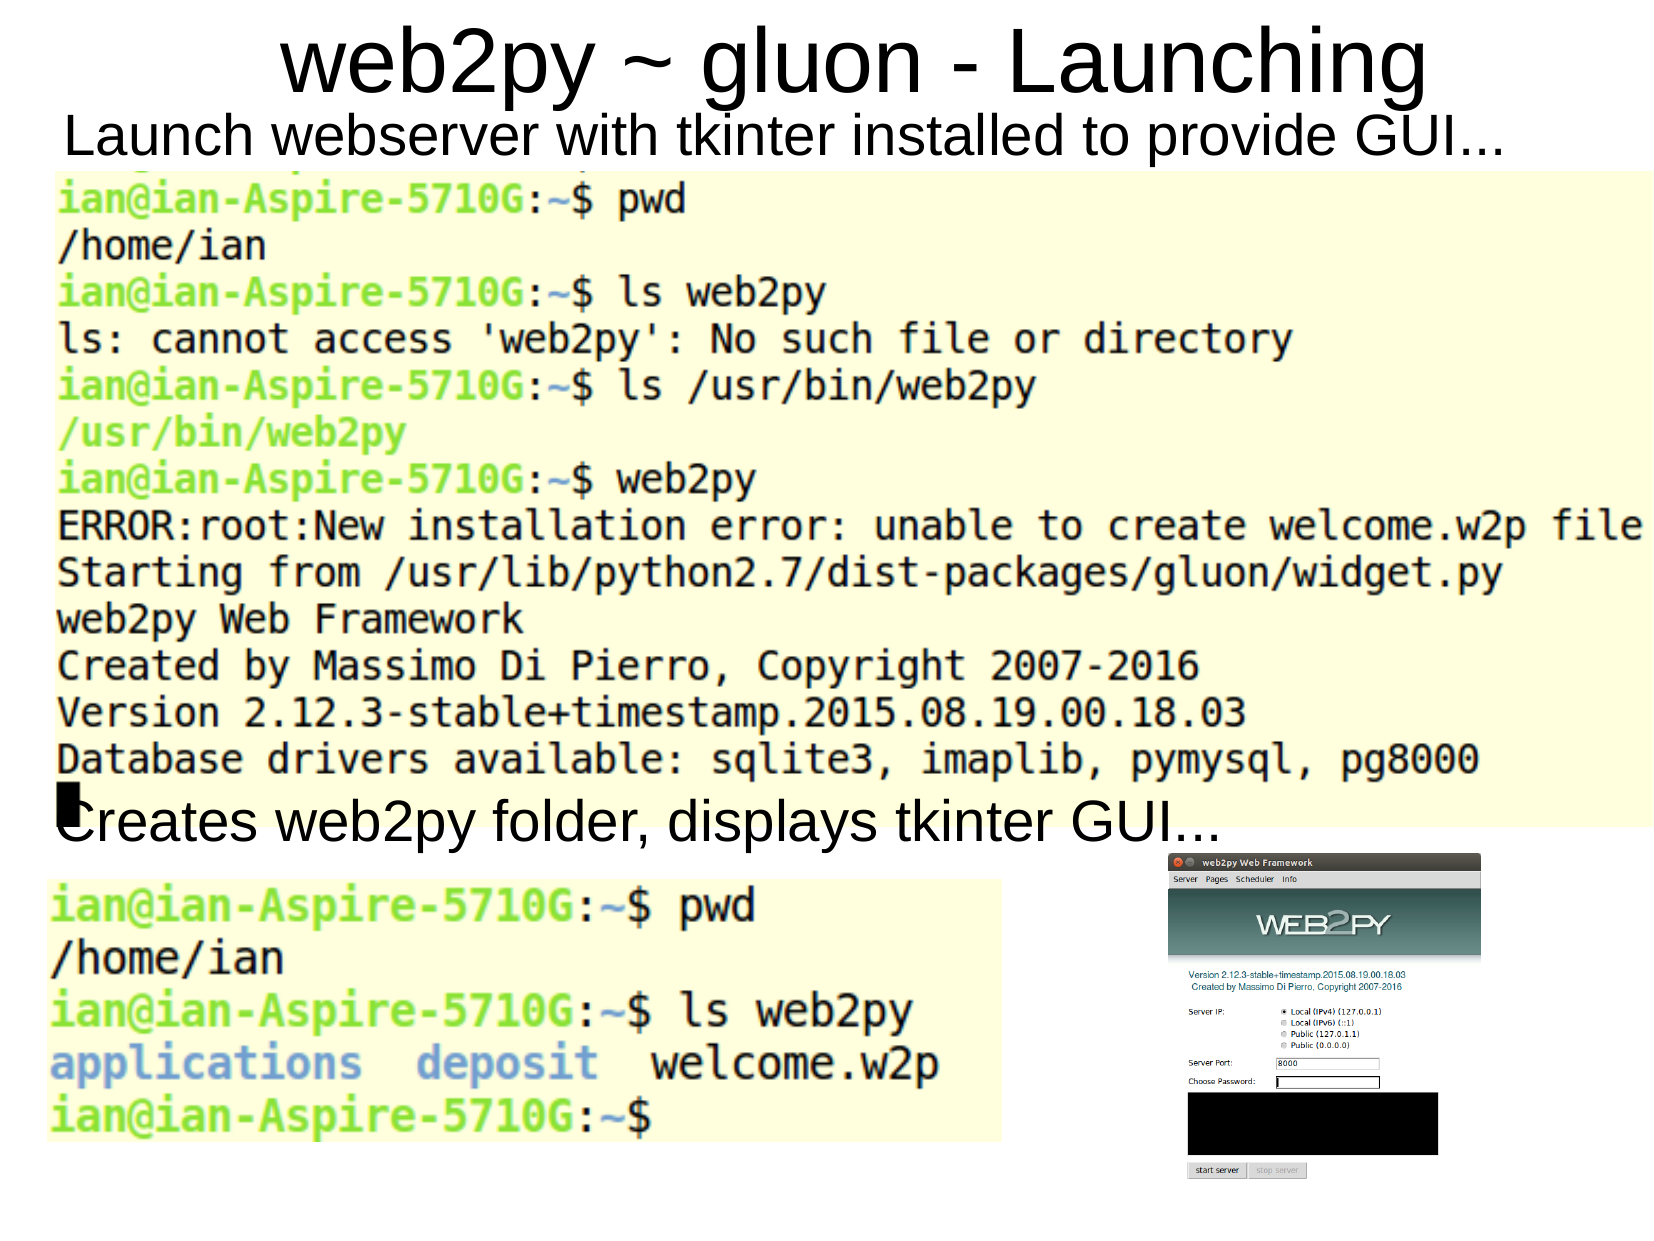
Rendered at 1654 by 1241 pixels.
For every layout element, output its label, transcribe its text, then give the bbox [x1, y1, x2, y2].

title Launch webserver with tkinter installed to provide GUI... [63, 102, 1627, 168]
picture [1168, 854, 1481, 1182]
picture [47, 879, 1002, 1142]
picture [55, 171, 1654, 827]
title web2py ~ gluon - Launching [111, 9, 1600, 102]
title Creates web2py folder, displays tkinter GUI... [55, 788, 1618, 854]
